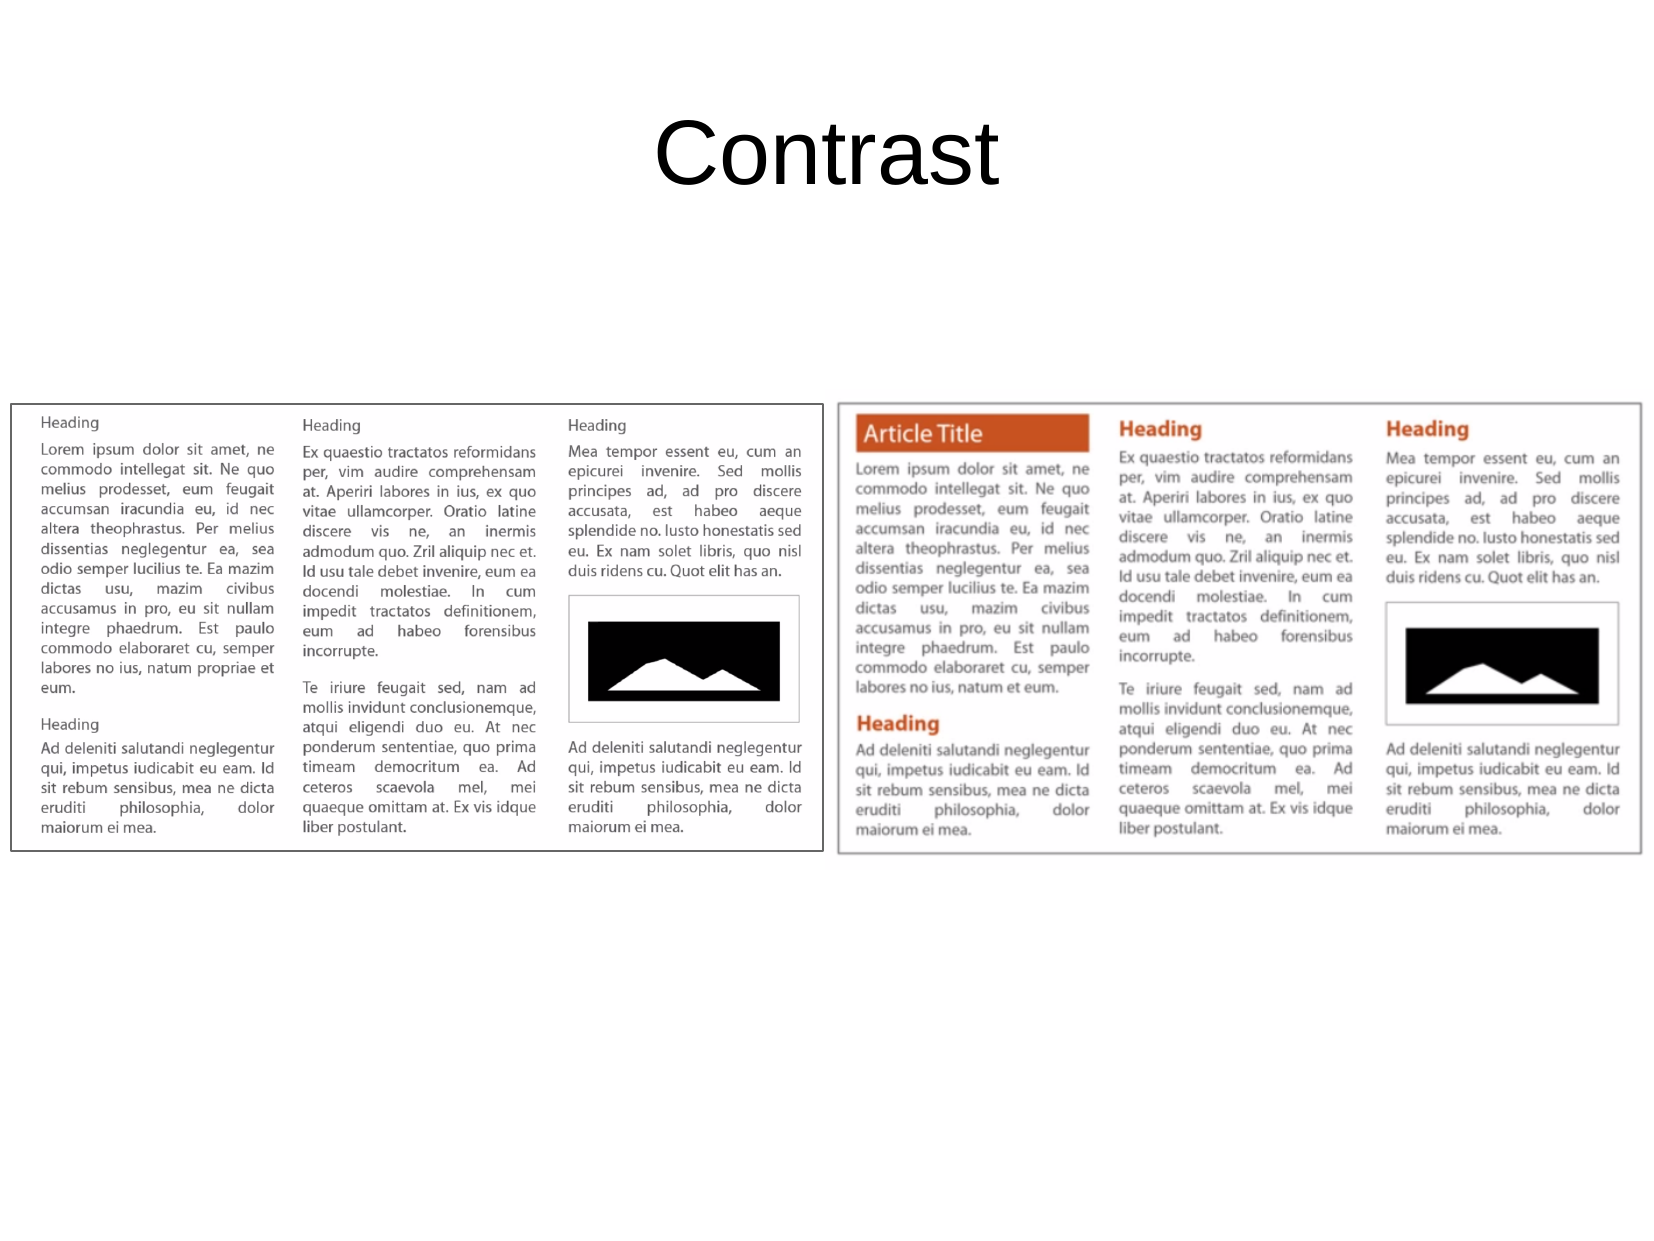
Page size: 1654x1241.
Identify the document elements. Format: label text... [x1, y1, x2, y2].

title Contrast [82, 49, 1571, 257]
picture [825, 389, 1654, 871]
picture [11, 405, 822, 851]
